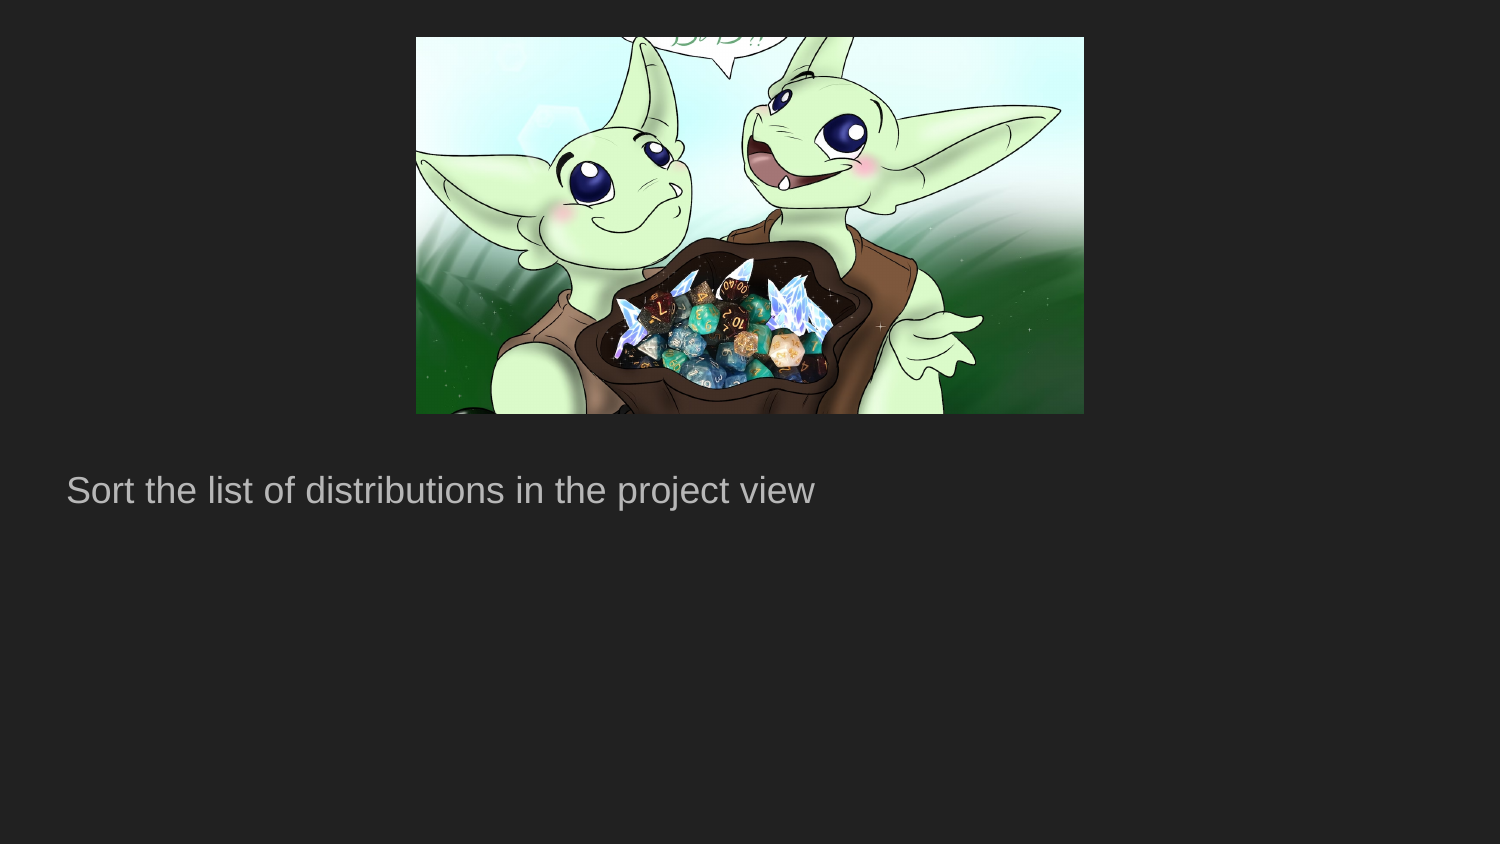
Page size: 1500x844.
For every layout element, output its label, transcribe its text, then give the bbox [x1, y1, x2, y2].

picture [416, 37, 1084, 414]
text_box Sort the list of distributions in the project view [51, 451, 1434, 796]
